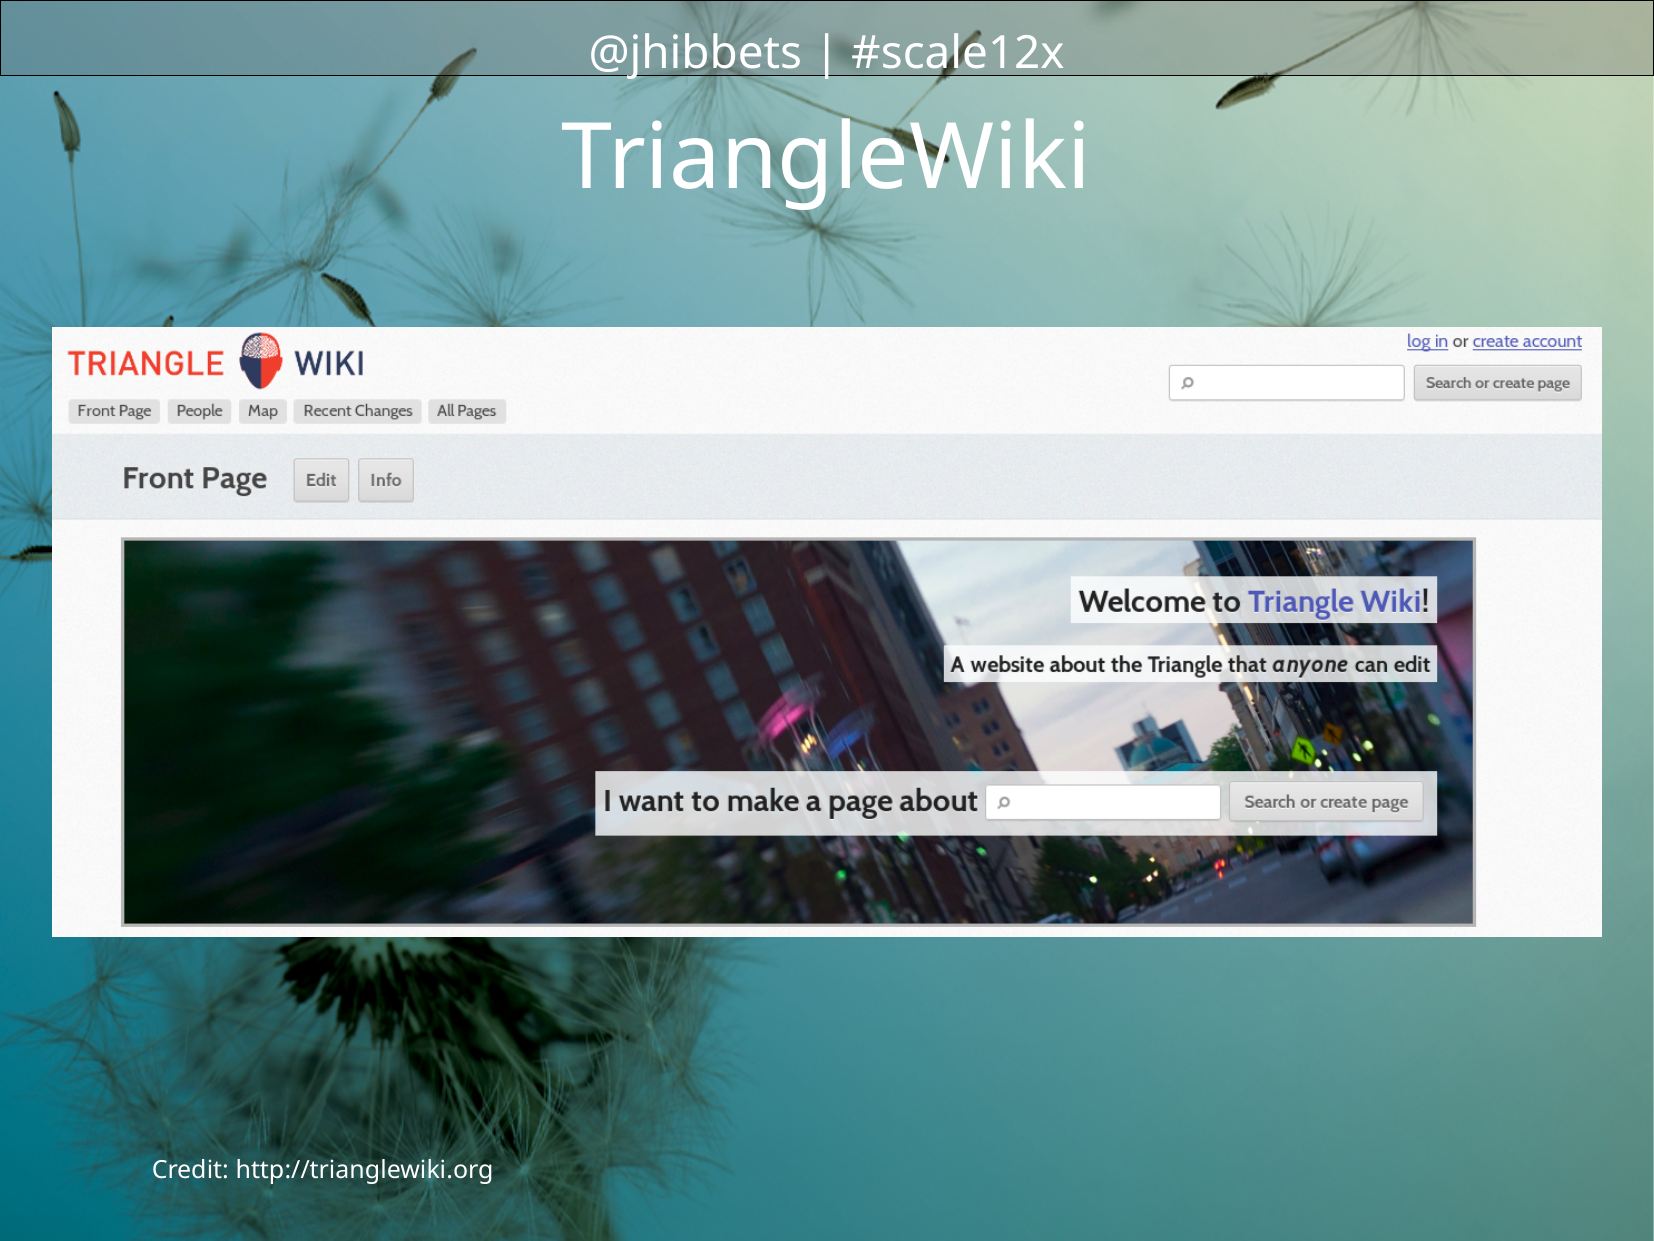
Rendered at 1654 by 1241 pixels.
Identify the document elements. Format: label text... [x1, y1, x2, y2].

title TriangleWiki [82, 49, 1571, 257]
picture [0, 76, 1654, 1241]
text_box Credit: http://trianglewiki.org [137, 1144, 522, 1188]
